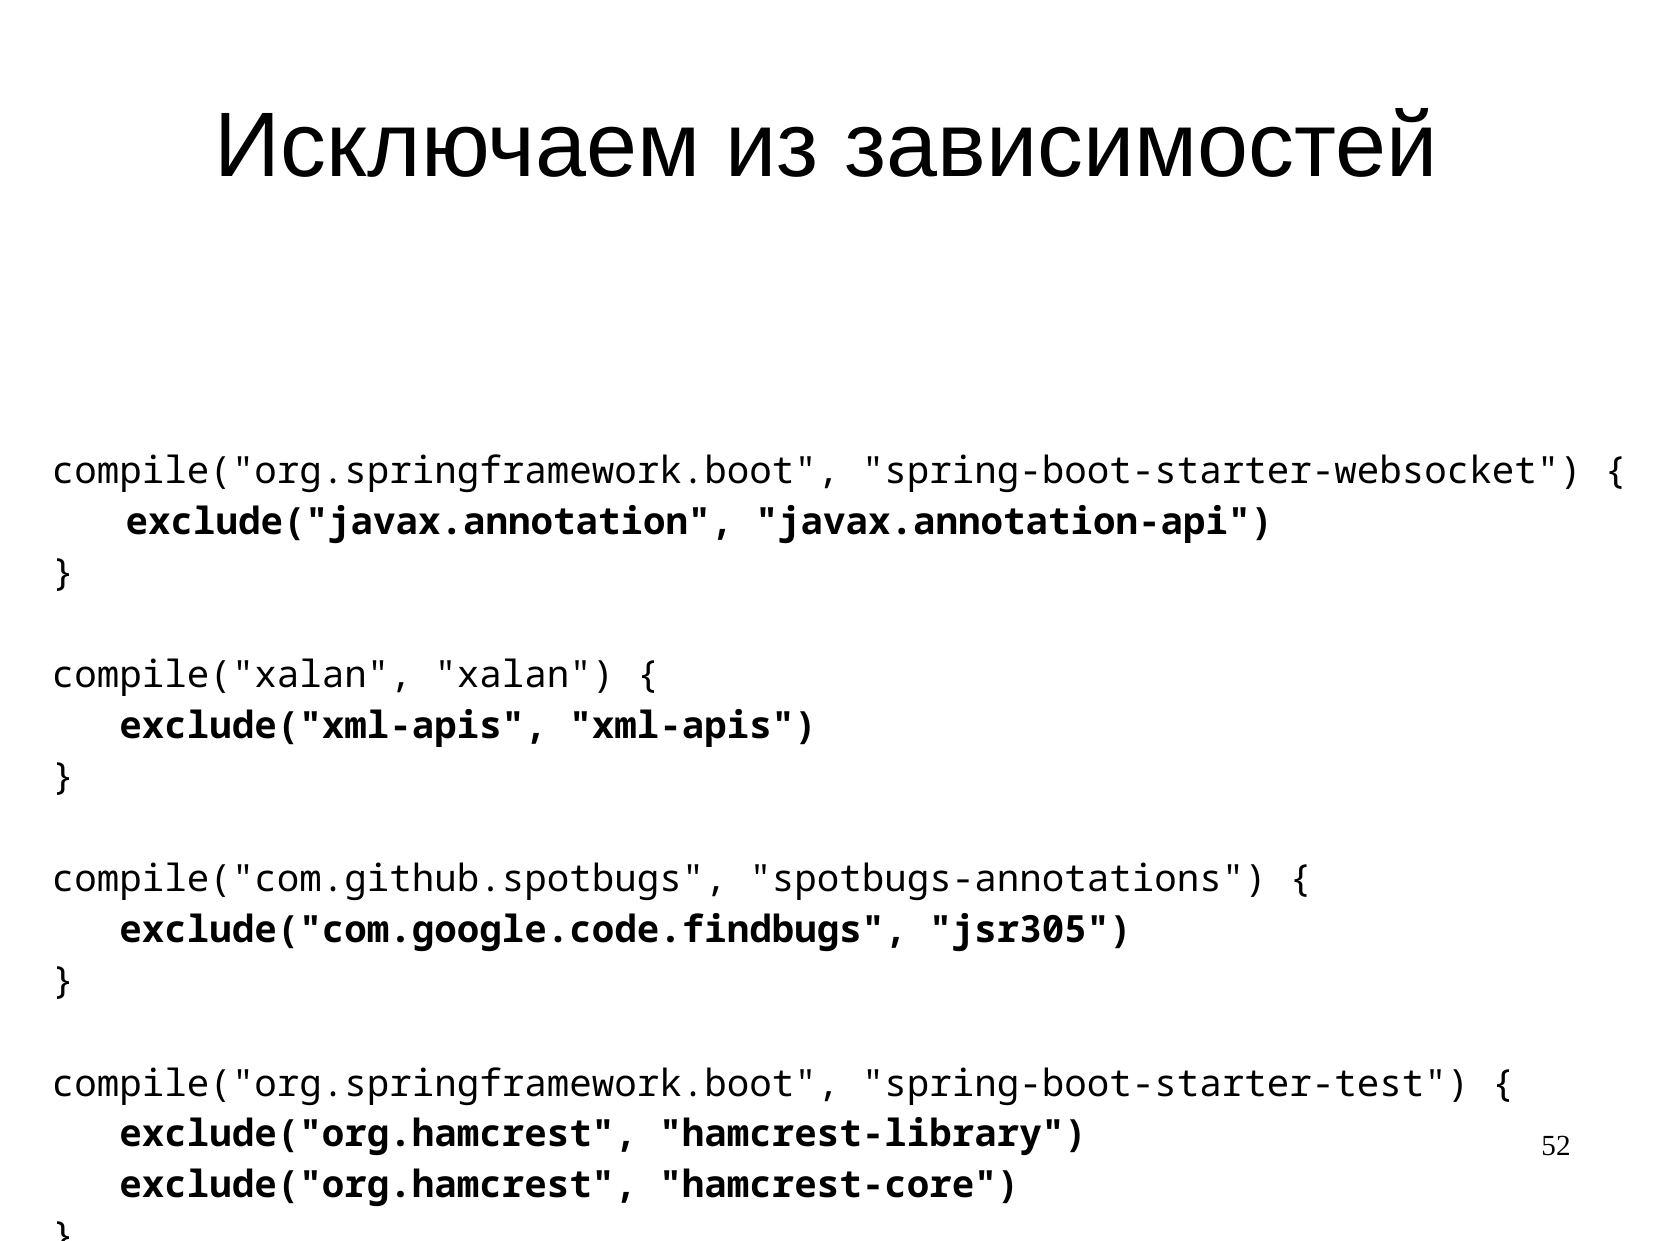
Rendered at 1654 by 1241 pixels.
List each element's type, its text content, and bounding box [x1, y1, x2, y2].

title Исключаем из зависимостей [82, 40, 1571, 249]
text_box compile("org.springframework.boot", "spring-boot-starter-websocket") { exclude("javax.annotation", "javax.annotation-api") } compile("xalan", "xalan") { exclude("xml-apis", "xml-apis") } compile("com.github.spotbugs", "spotbugs-annotations") { exclude("com.google.code.findbugs", "jsr305") } compile("org.springframework.boot", "spring-boot-starter-test") { exclude("org.hamcrest", "hamcrest-library") exclude("org.hamcrest", "hamcrest-core") } [37, 436, 1642, 1052]
